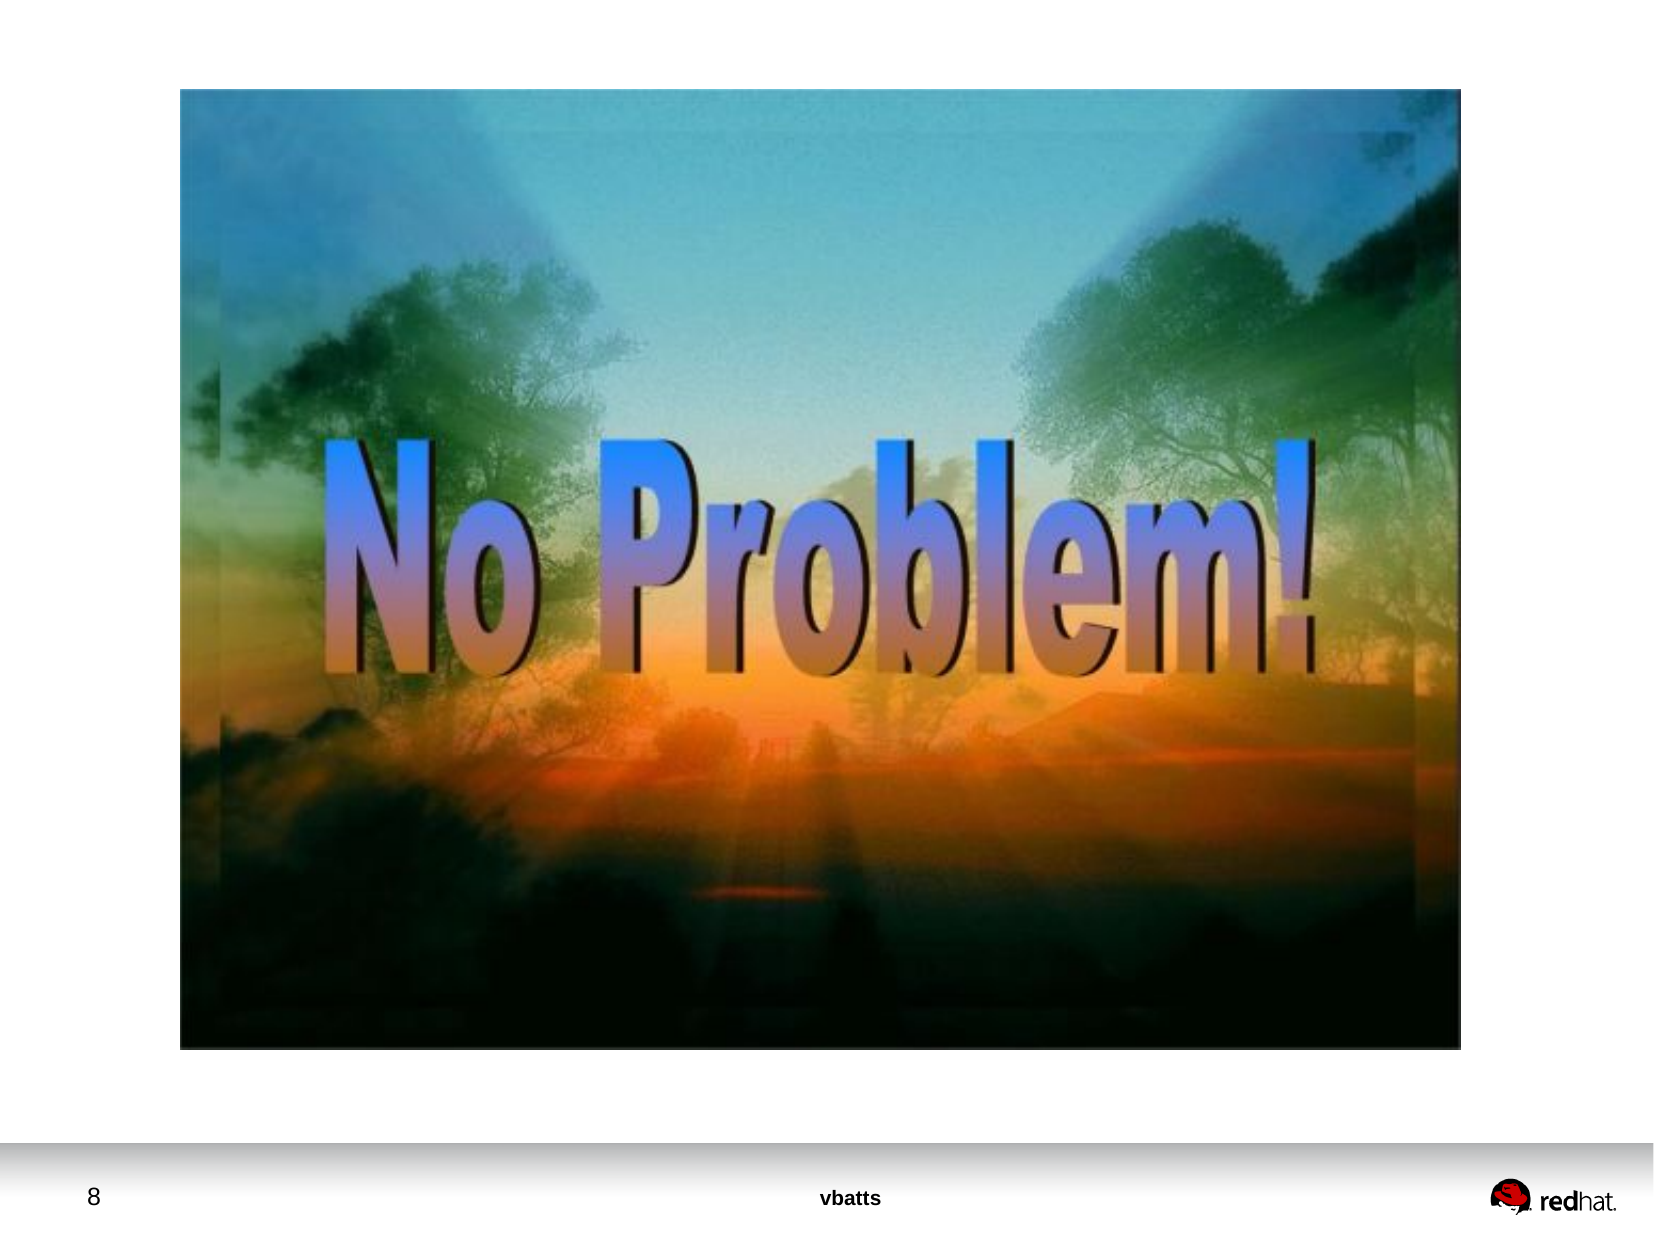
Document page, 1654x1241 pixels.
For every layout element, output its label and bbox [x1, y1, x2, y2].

picture [0, 1143, 1654, 1241]
picture [180, 89, 1461, 1051]
